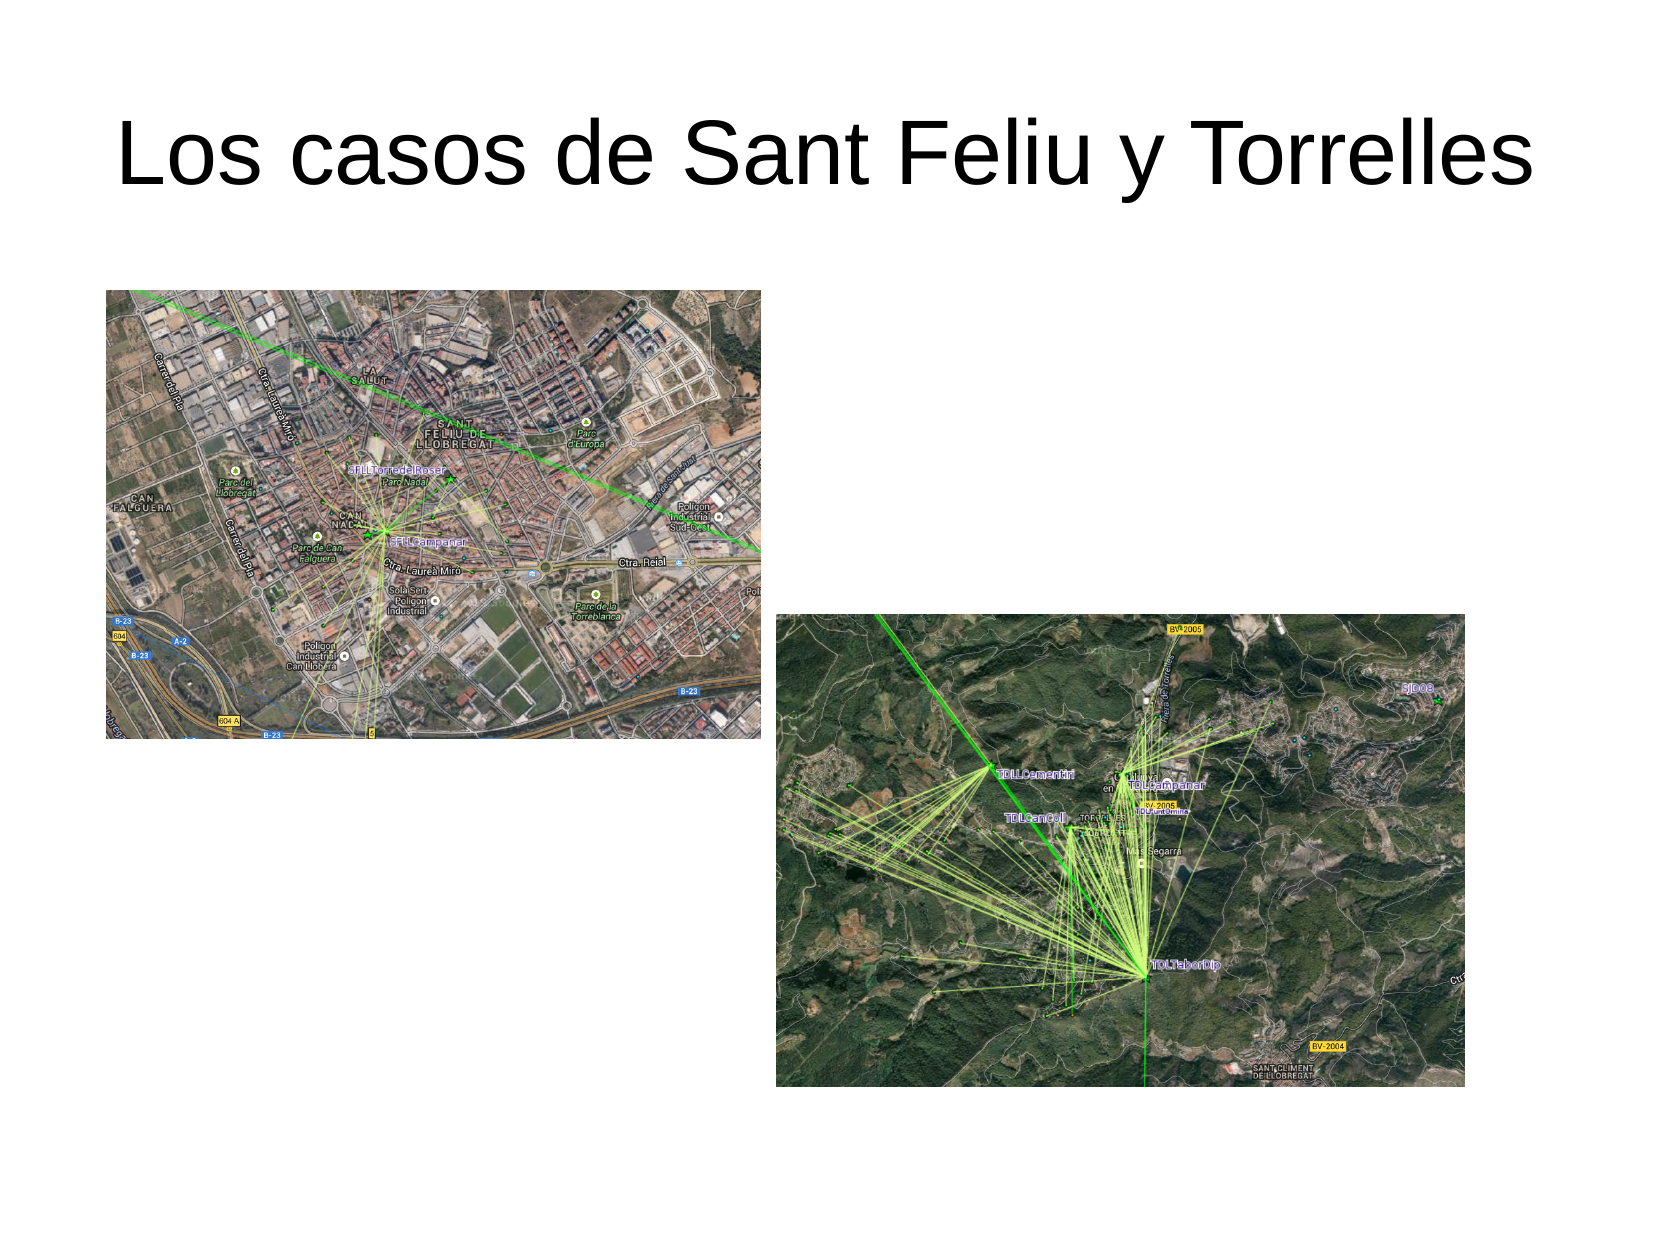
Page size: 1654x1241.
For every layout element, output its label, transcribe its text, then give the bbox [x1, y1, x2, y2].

picture [106, 290, 761, 739]
title Los casos de Sant Feliu y Torrelles [82, 49, 1571, 257]
picture [776, 614, 1465, 1087]
